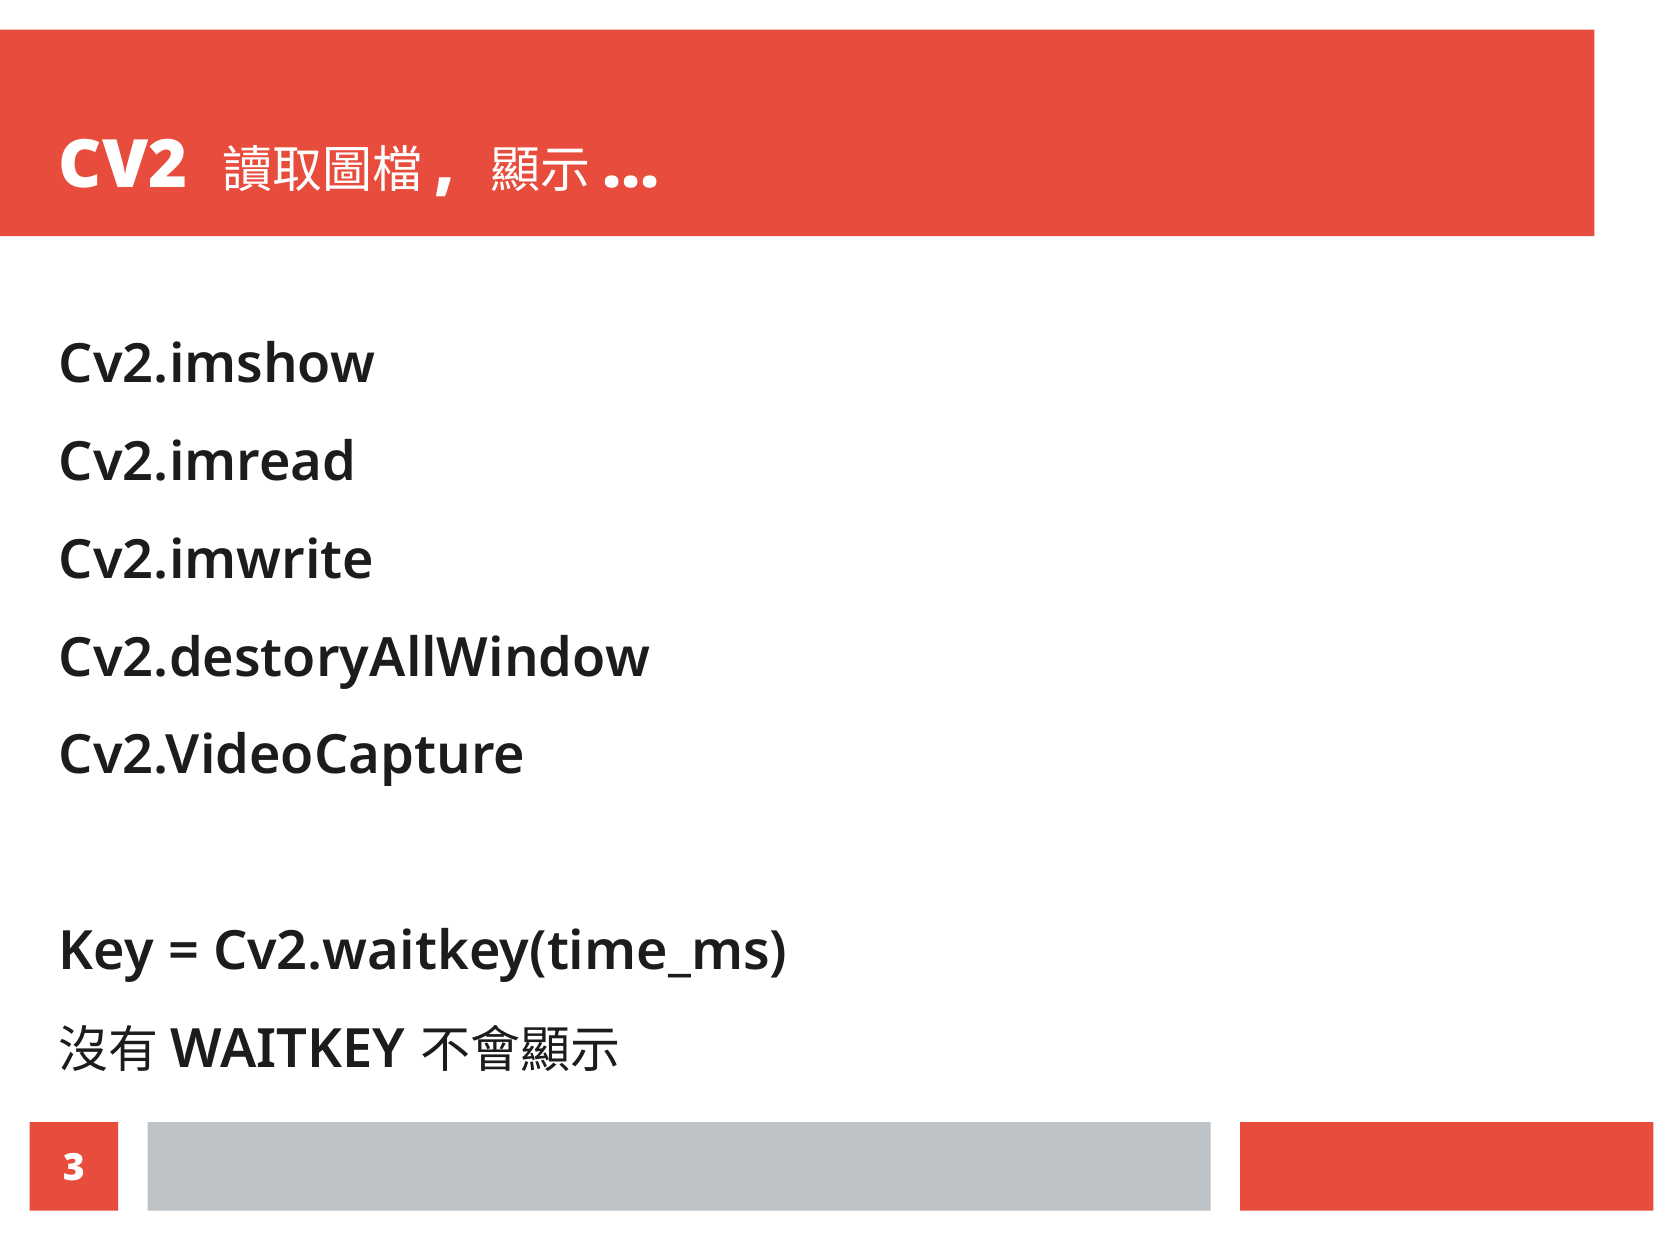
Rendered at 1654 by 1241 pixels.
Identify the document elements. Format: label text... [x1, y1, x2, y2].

list Cv2.imshow Cv2.imread Cv2.imwrite Cv2.destoryAllWindow Cv2.VideoCapture Key = Cv2.waitkey(time_ms) 沒有WAITKEY不會顯示 [59, 324, 1565, 1093]
title CV2 讀取圖檔, 顯示... [59, 59, 1595, 207]
